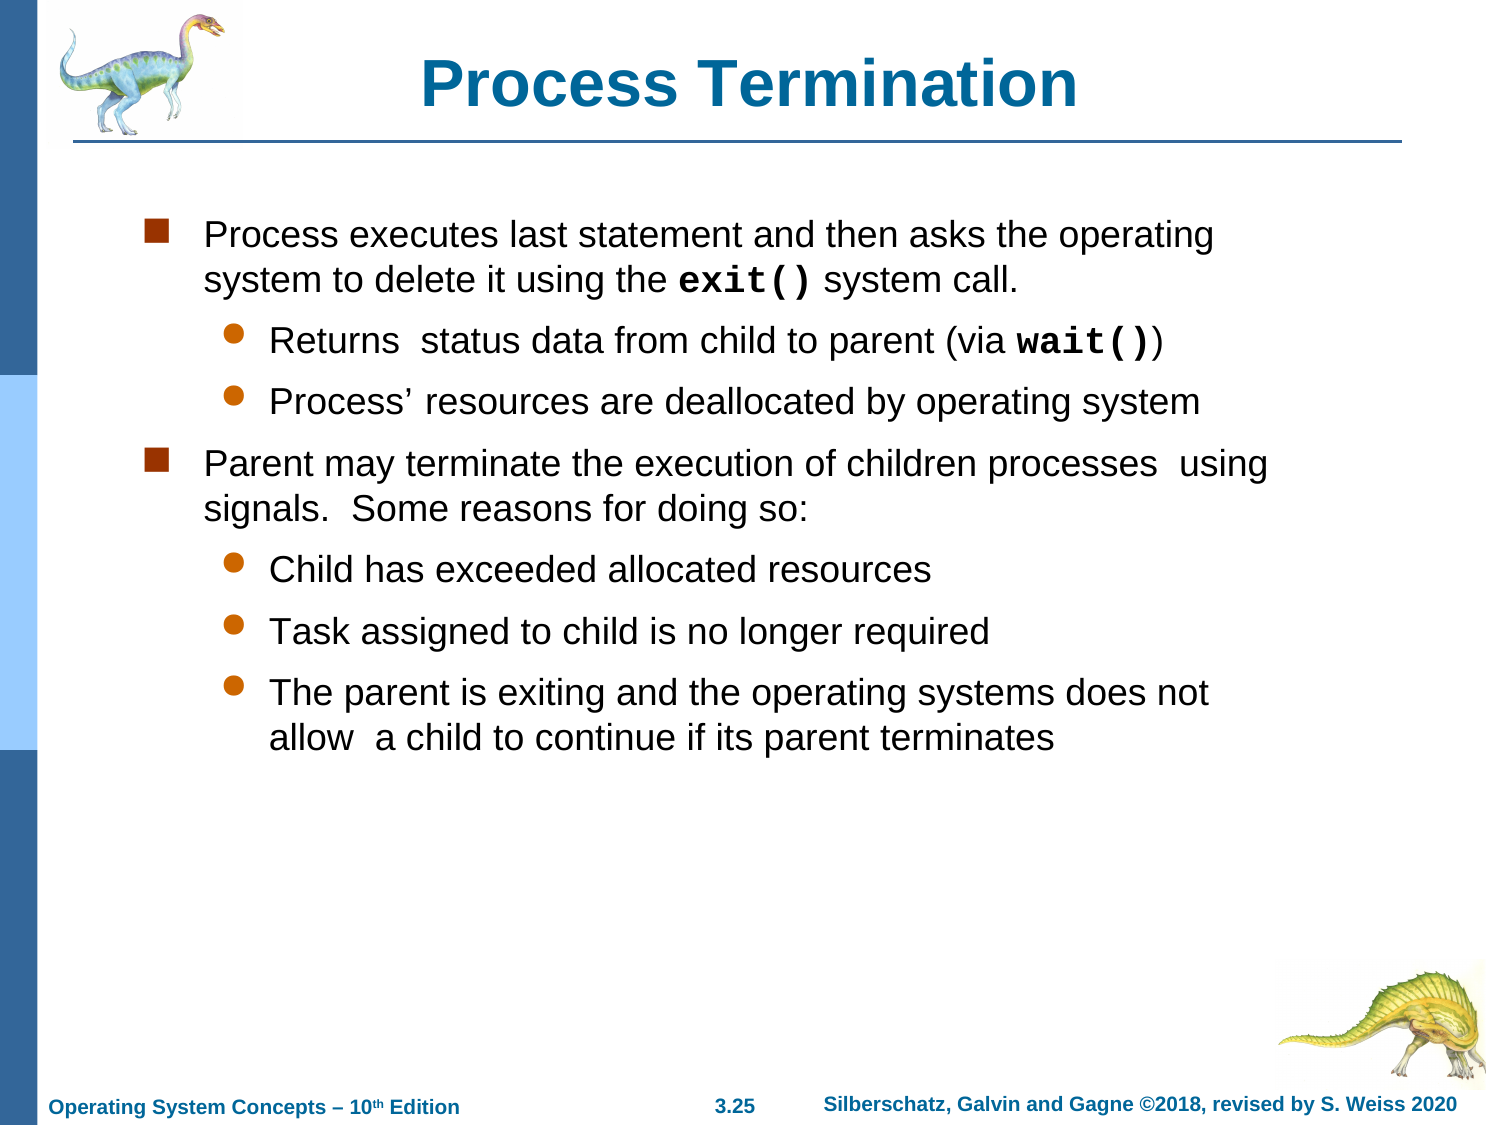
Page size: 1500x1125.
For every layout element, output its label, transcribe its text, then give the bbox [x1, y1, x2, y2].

title Process Termination [75, 32, 1426, 128]
list Process executes last statement and then asks the operating system to delete it using the exit() system call. Returns status data from child to parent (via wait()) Process’ resources are deallocated by operating system Parent may terminate the execution of children processes using signals. Some reasons for doing so: Child has exceeded allocated resources Task assigned to child is no longer required The parent is exiting and the operating systems does not allow a child to continue if its parent terminates [132, 202, 1309, 946]
picture [1140, 1096, 1148, 1101]
picture [1275, 959, 1486, 1090]
picture [46, 0, 243, 149]
